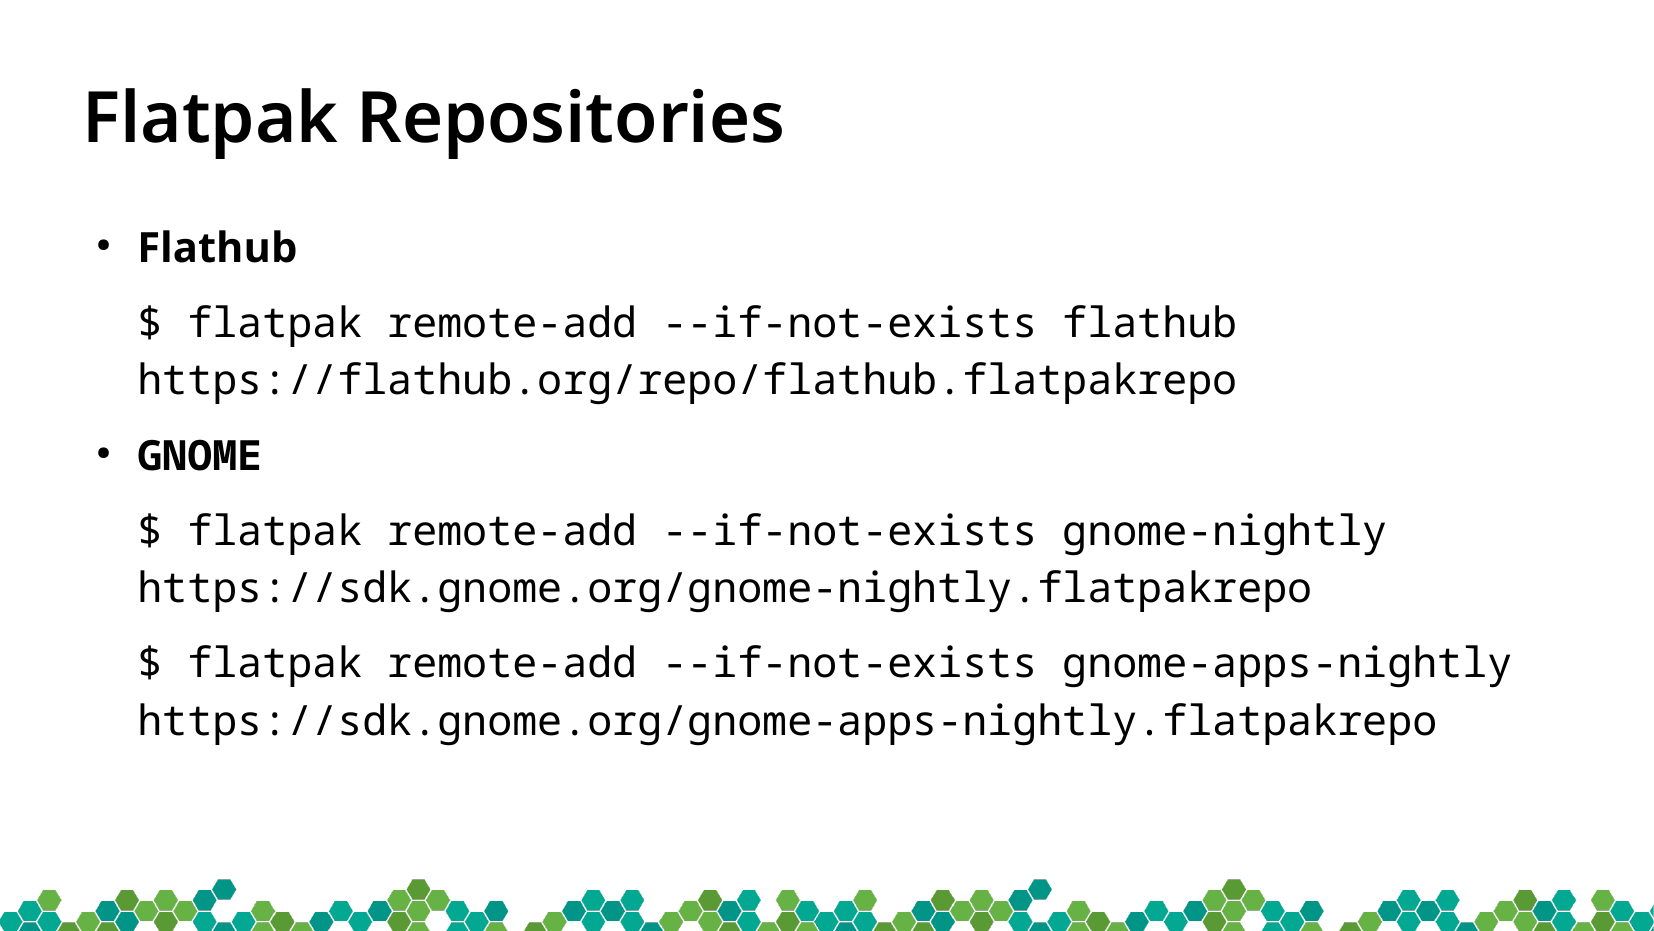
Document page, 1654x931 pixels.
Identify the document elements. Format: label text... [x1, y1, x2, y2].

list Flathub $ flatpak remote-add --if-not-exists flathub https://flathub.org/repo/flathub.flatpakrepo GNOME $ flatpak remote-add --if-not-exists gnome-nightly https://sdk.gnome.org/gnome-nightly.flatpakrepo $ flatpak remote-add --if-not-exists gnome-apps-nightly https://sdk.gnome.org/gnome-apps-nightly.flatpakrepo [82, 217, 1571, 758]
title Flatpak Repositories [82, 37, 1571, 193]
picture [0, 871, 1654, 931]
